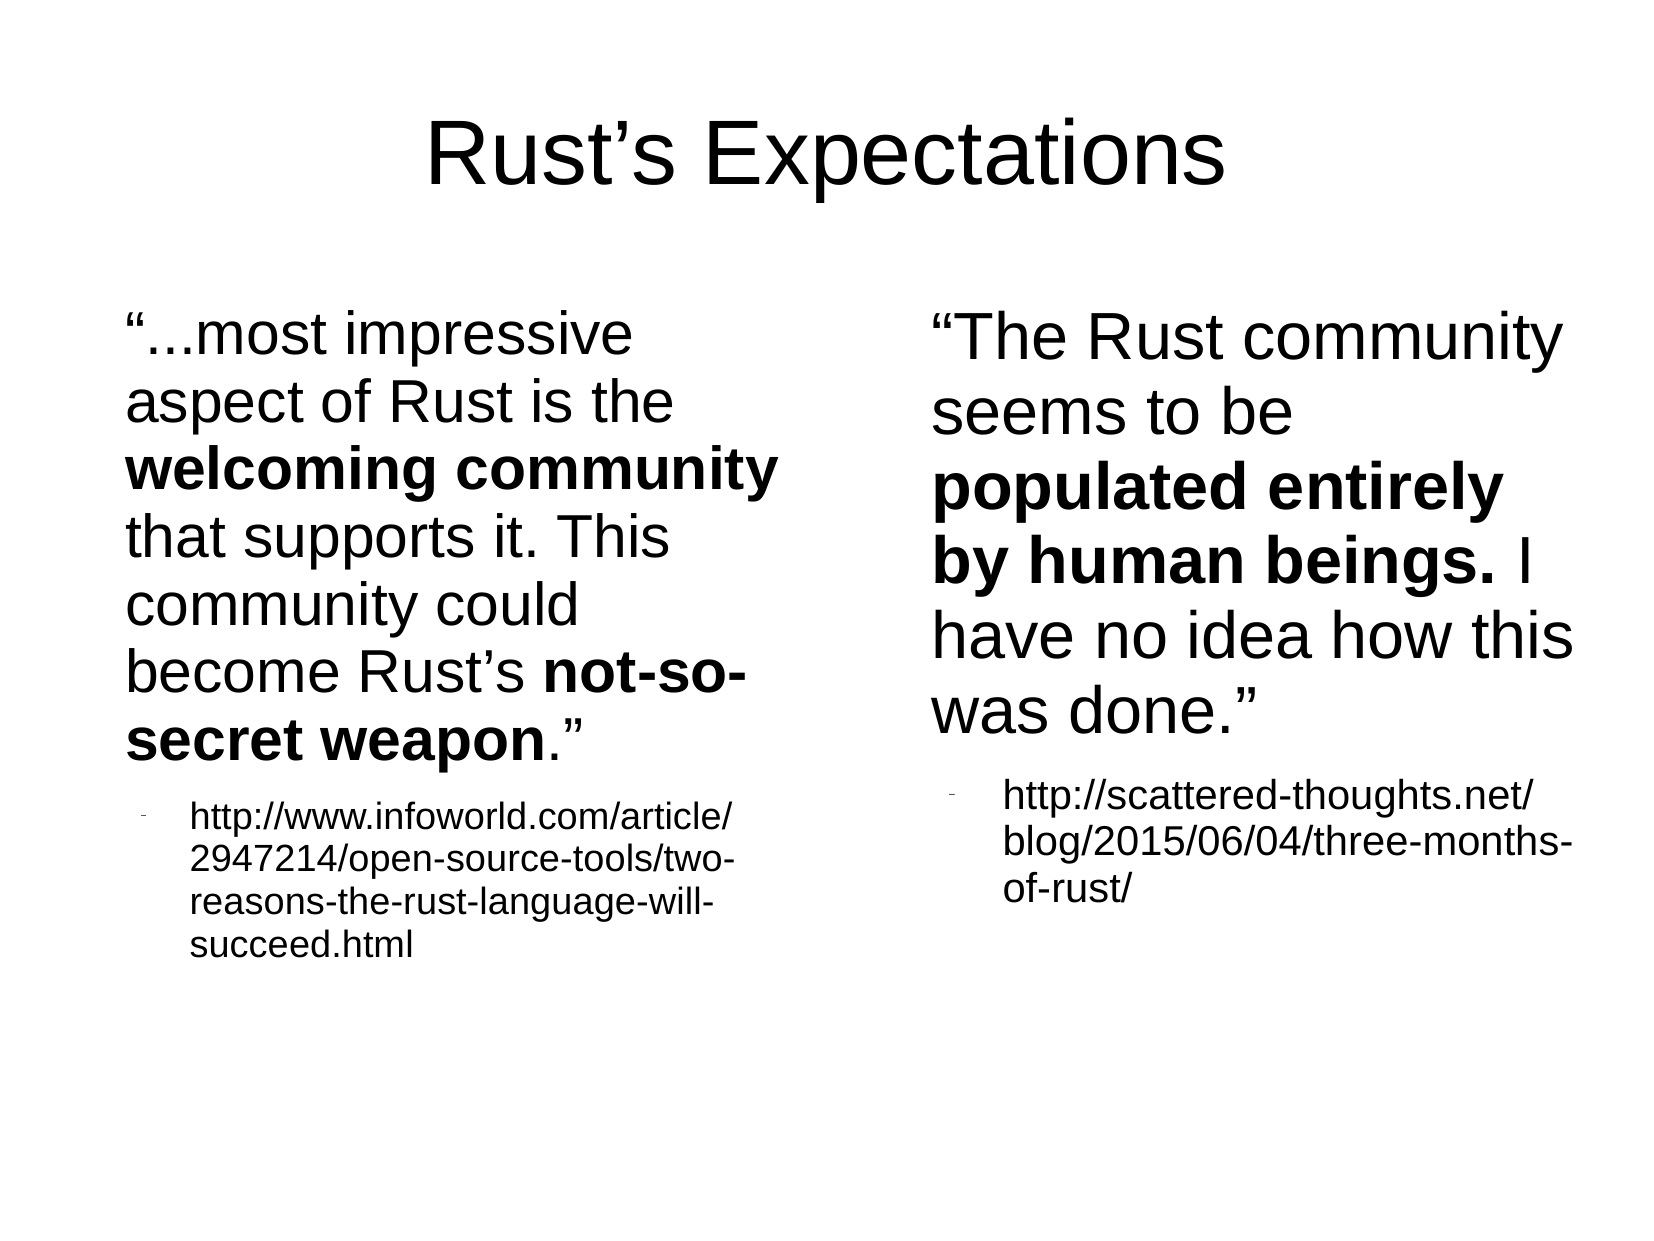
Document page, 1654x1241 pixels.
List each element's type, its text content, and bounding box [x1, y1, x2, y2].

list “...most impressive aspect of Rust is the welcoming community that supports it. This community could become Rust’s not-so-secret weapon.” http://www.infoworld.com/article/2947214/open-source-tools/two-reasons-the-rust-language-will-succeed.html [60, 299, 795, 1019]
title Rust’s Expectations [82, 49, 1571, 257]
list “The Rust community seems to be populated entirely by human beings. I have no idea how this was done.” http://scattered-thoughts.net/blog/2015/06/04/three-months-of-rust/ [860, 299, 1595, 1019]
